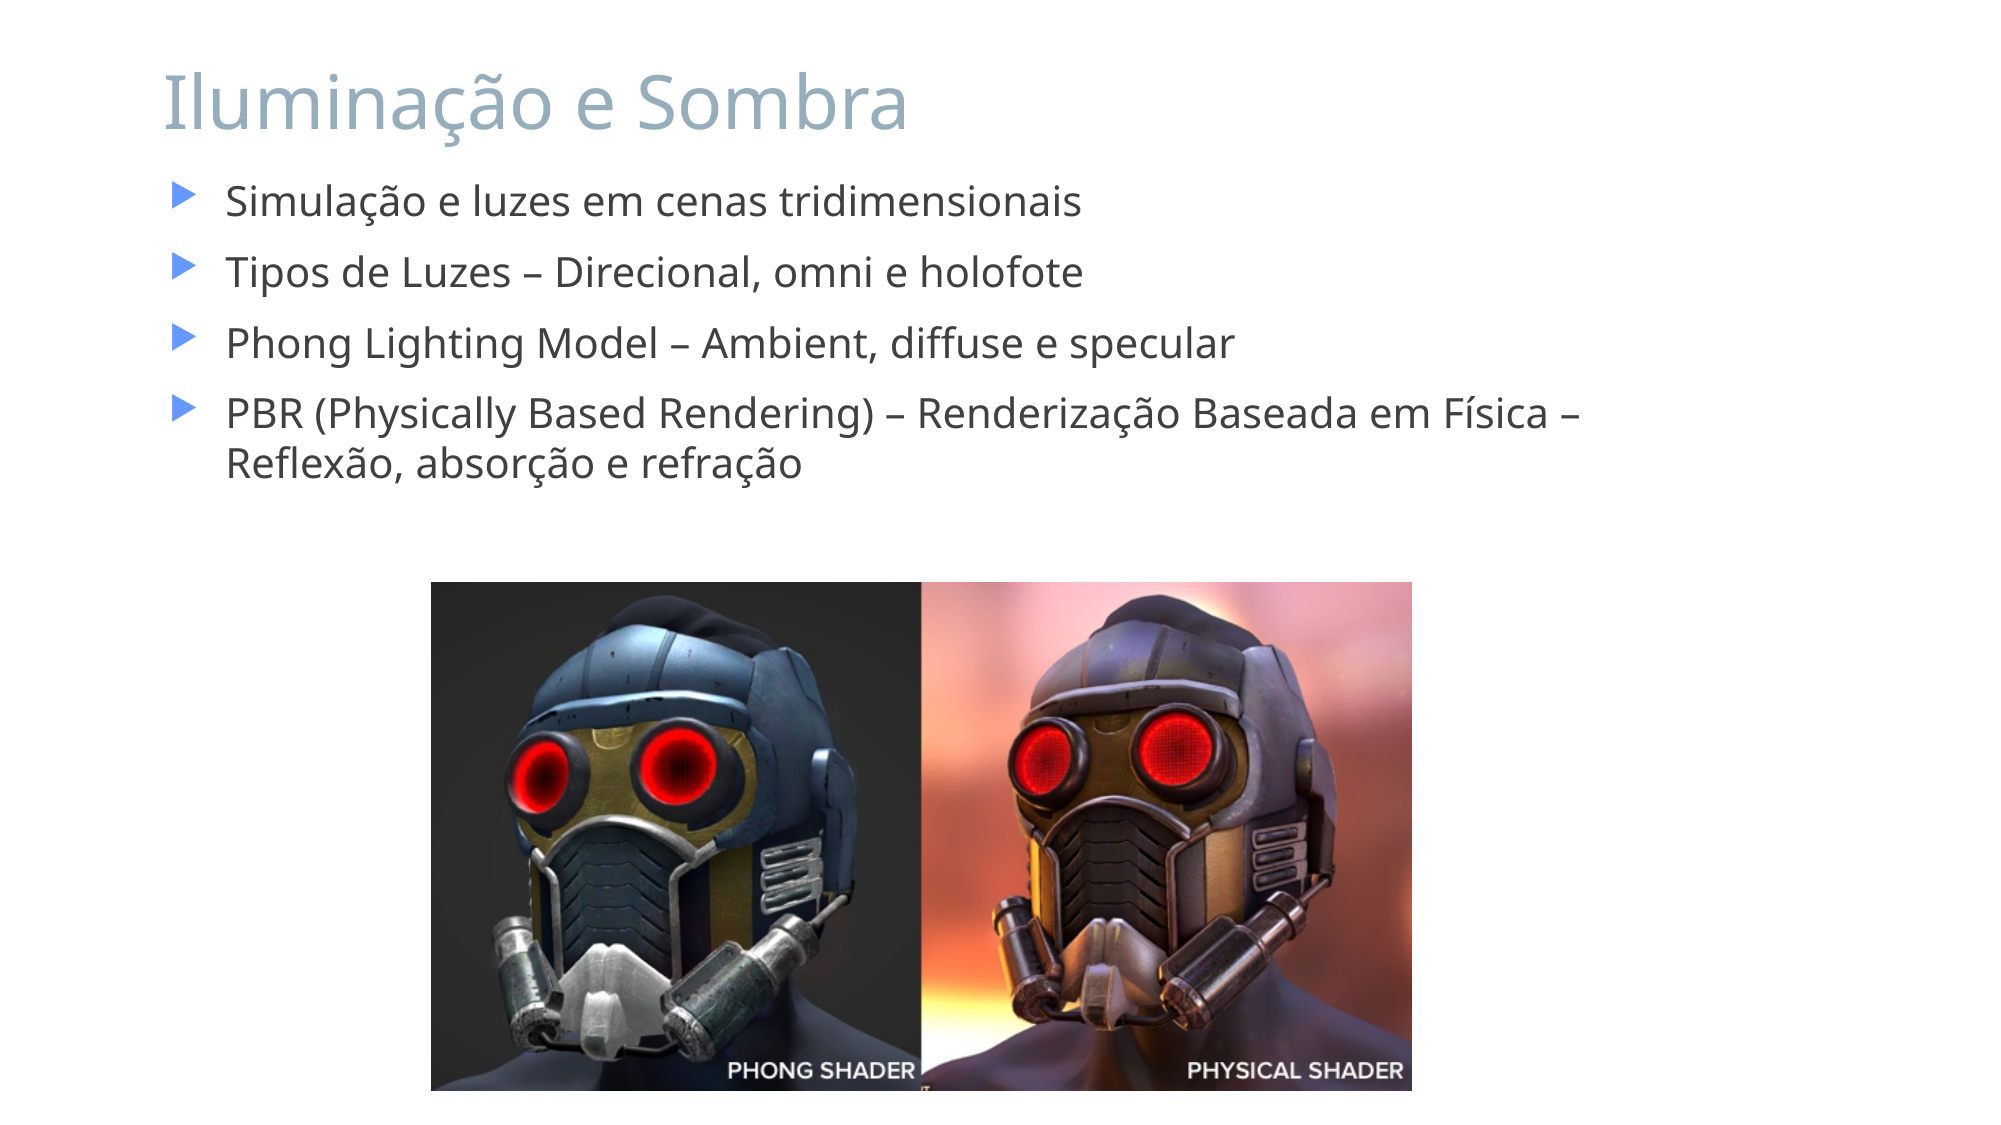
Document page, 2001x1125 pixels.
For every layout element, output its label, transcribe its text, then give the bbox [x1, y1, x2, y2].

title Iluminação e Sombra [148, 41, 1586, 158]
picture [431, 582, 1412, 1091]
list Simulação e luzes em cenas tridimensionais Tipos de Luzes – Direcional, omni e holofote Phong Lighting Model – Ambient, diffuse e specular PBR (Physically Based Rendering) – Renderização Baseada em Física – Reflexão, absorção e refração [154, 167, 1602, 728]
